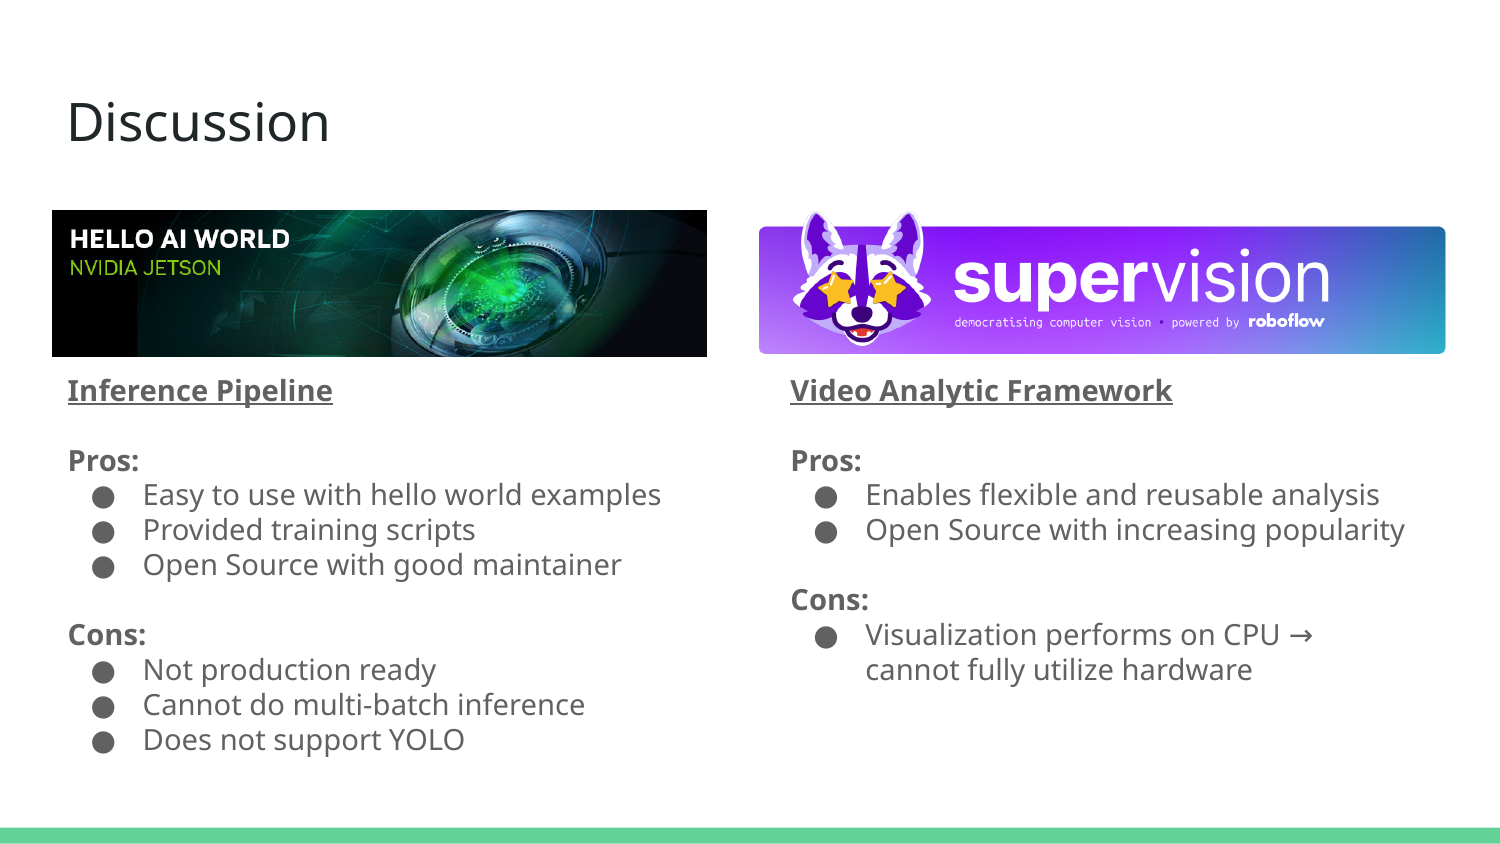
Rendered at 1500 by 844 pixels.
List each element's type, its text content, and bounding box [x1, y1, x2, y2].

picture [52, 210, 707, 356]
text_box Inference Pipeline Pros: Easy to use with hello world examples Provided training scripts Open Source with good maintainer Cons: Not production ready Cannot do multi-batch inference Does not support YOLO [52, 356, 707, 826]
text_box Video Analytic Framework Pros: Enables flexible and reusable analysis Open Source with increasing popularity Cons: Visualization performs on CPU → cannot fully utilize hardware [775, 356, 1429, 803]
title Discussion [51, 72, 1449, 167]
picture [755, 210, 1449, 357]
